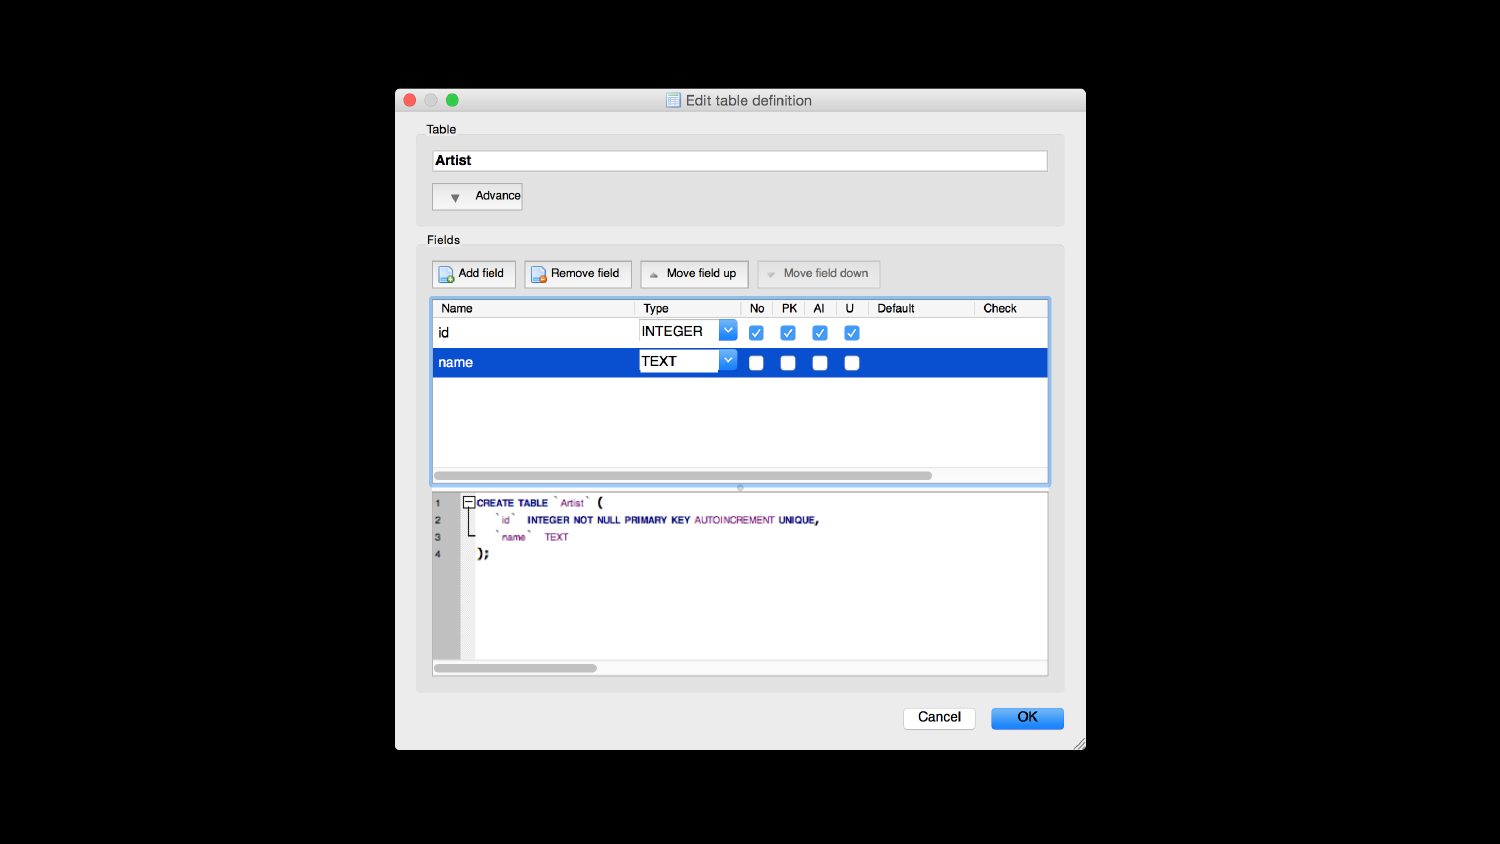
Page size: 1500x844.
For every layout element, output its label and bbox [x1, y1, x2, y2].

picture [335, 54, 1145, 835]
